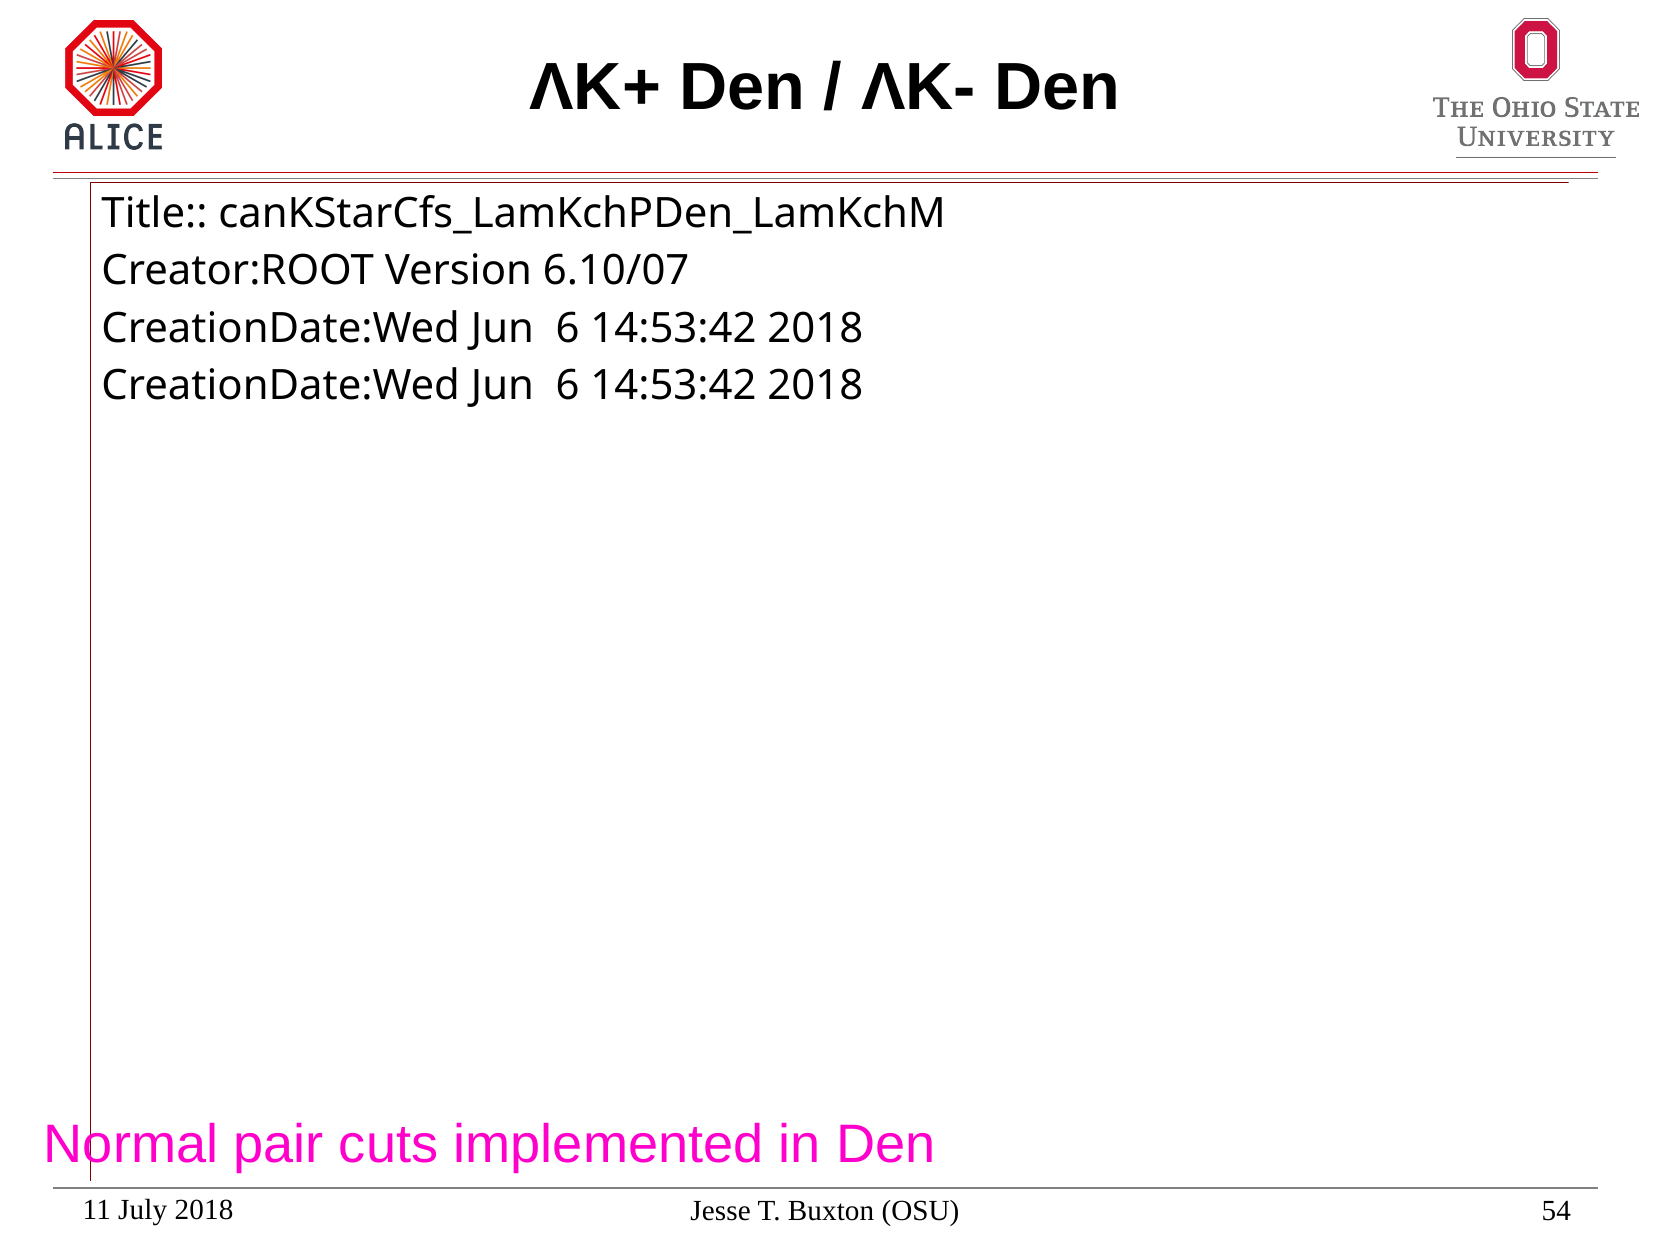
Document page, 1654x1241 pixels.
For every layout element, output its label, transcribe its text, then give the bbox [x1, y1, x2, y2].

title ΛK+ Den / ΛK- Den [137, 1, 1513, 172]
picture [1513, 5, 1642, 171]
picture [65, 20, 137, 150]
picture [87, 180, 1569, 1181]
text_box Normal pair cuts implemented in Den [28, 1106, 961, 1182]
